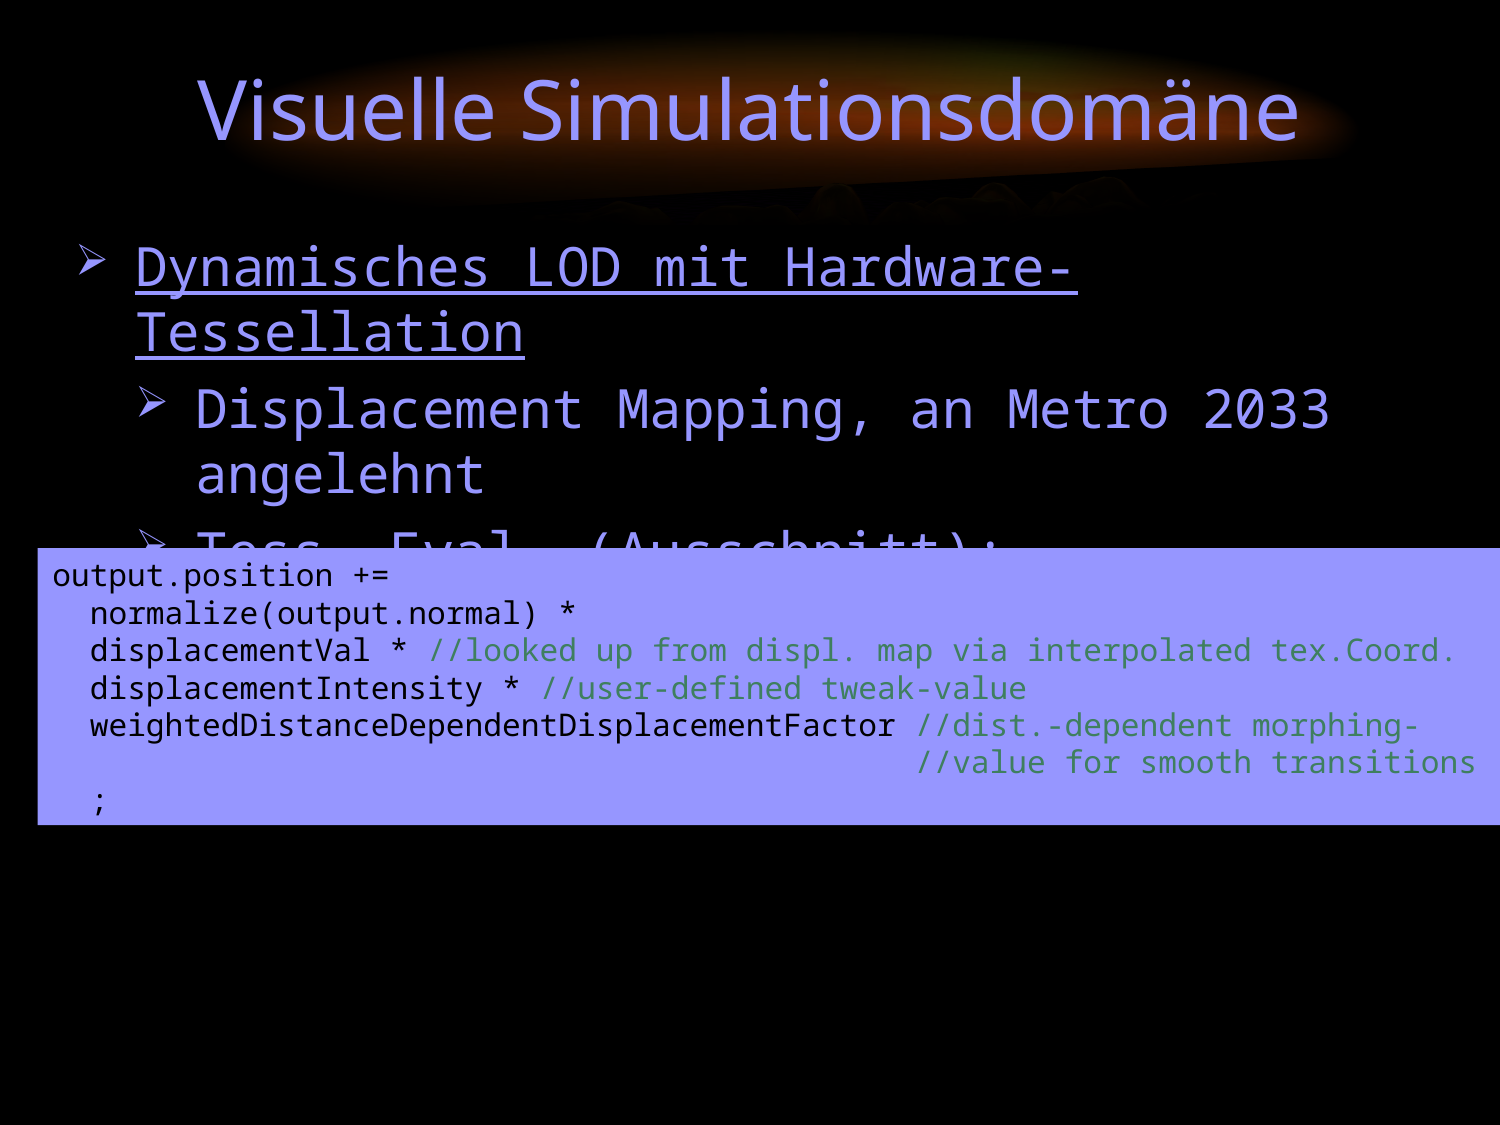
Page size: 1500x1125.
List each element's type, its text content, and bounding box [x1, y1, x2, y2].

text_box Visuelle Simulationsdomäne [75, 0, 1426, 216]
text_box Dynamisches LOD mit Hardware-Tessellation Displacement Mapping, an Metro 2033 angelehnt Tess.-Eval. (Ausschnitt): [0, 224, 1471, 1088]
text_box output.position += normalize(output.normal) * displacementVal * //looked up from displ. map via interpolated tex.Coord. displacementIntensity * //user-defined tweak-value weightedDistanceDependentDisplacementFactor //dist.-dependent morphing- //value for smooth transitions ; [37, 548, 1500, 826]
text_box [112, 0, 1463, 224]
